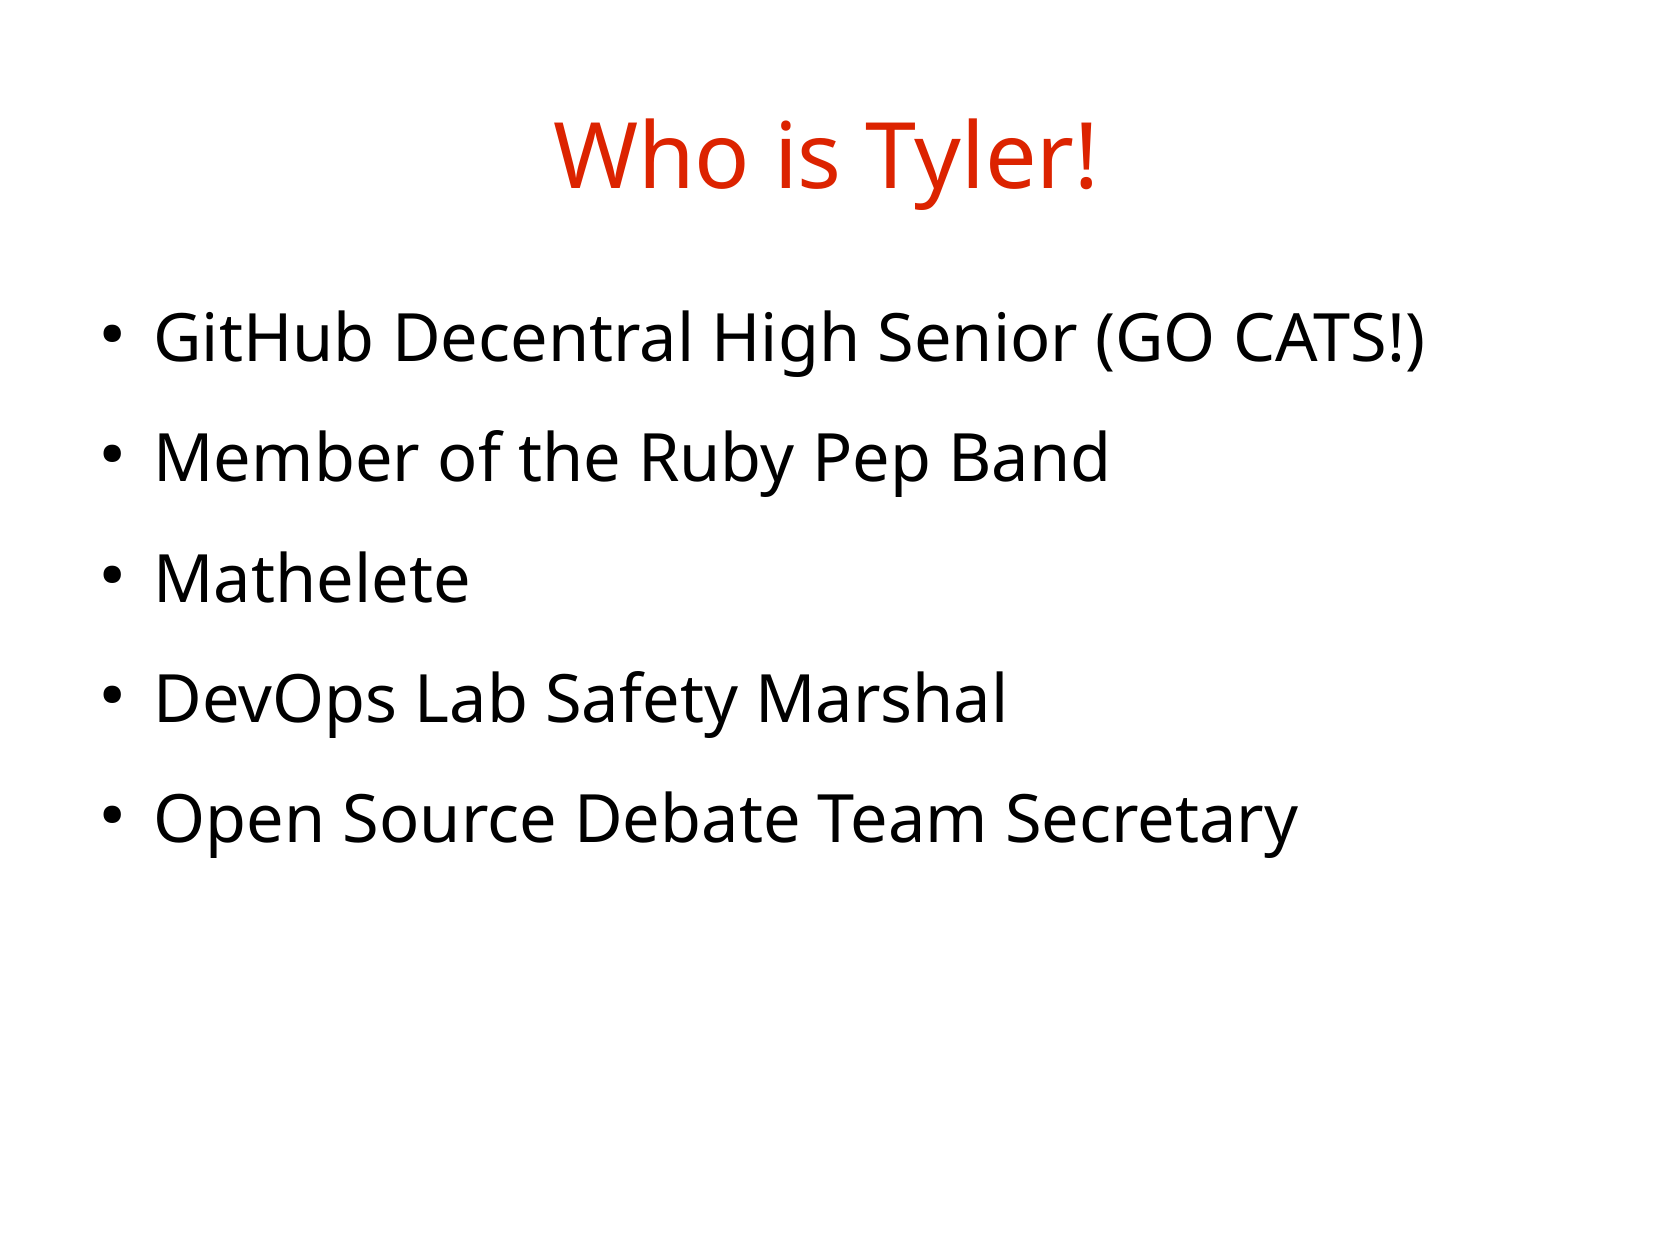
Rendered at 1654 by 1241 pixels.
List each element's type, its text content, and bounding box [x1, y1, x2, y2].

title Who is Tyler! [82, 49, 1571, 257]
list GitHub Decentral High Senior (GO CATS!) Member of the Ruby Pep Band Mathelete DevOps Lab Safety Marshal Open Source Debate Team Secretary [82, 290, 1621, 1010]
